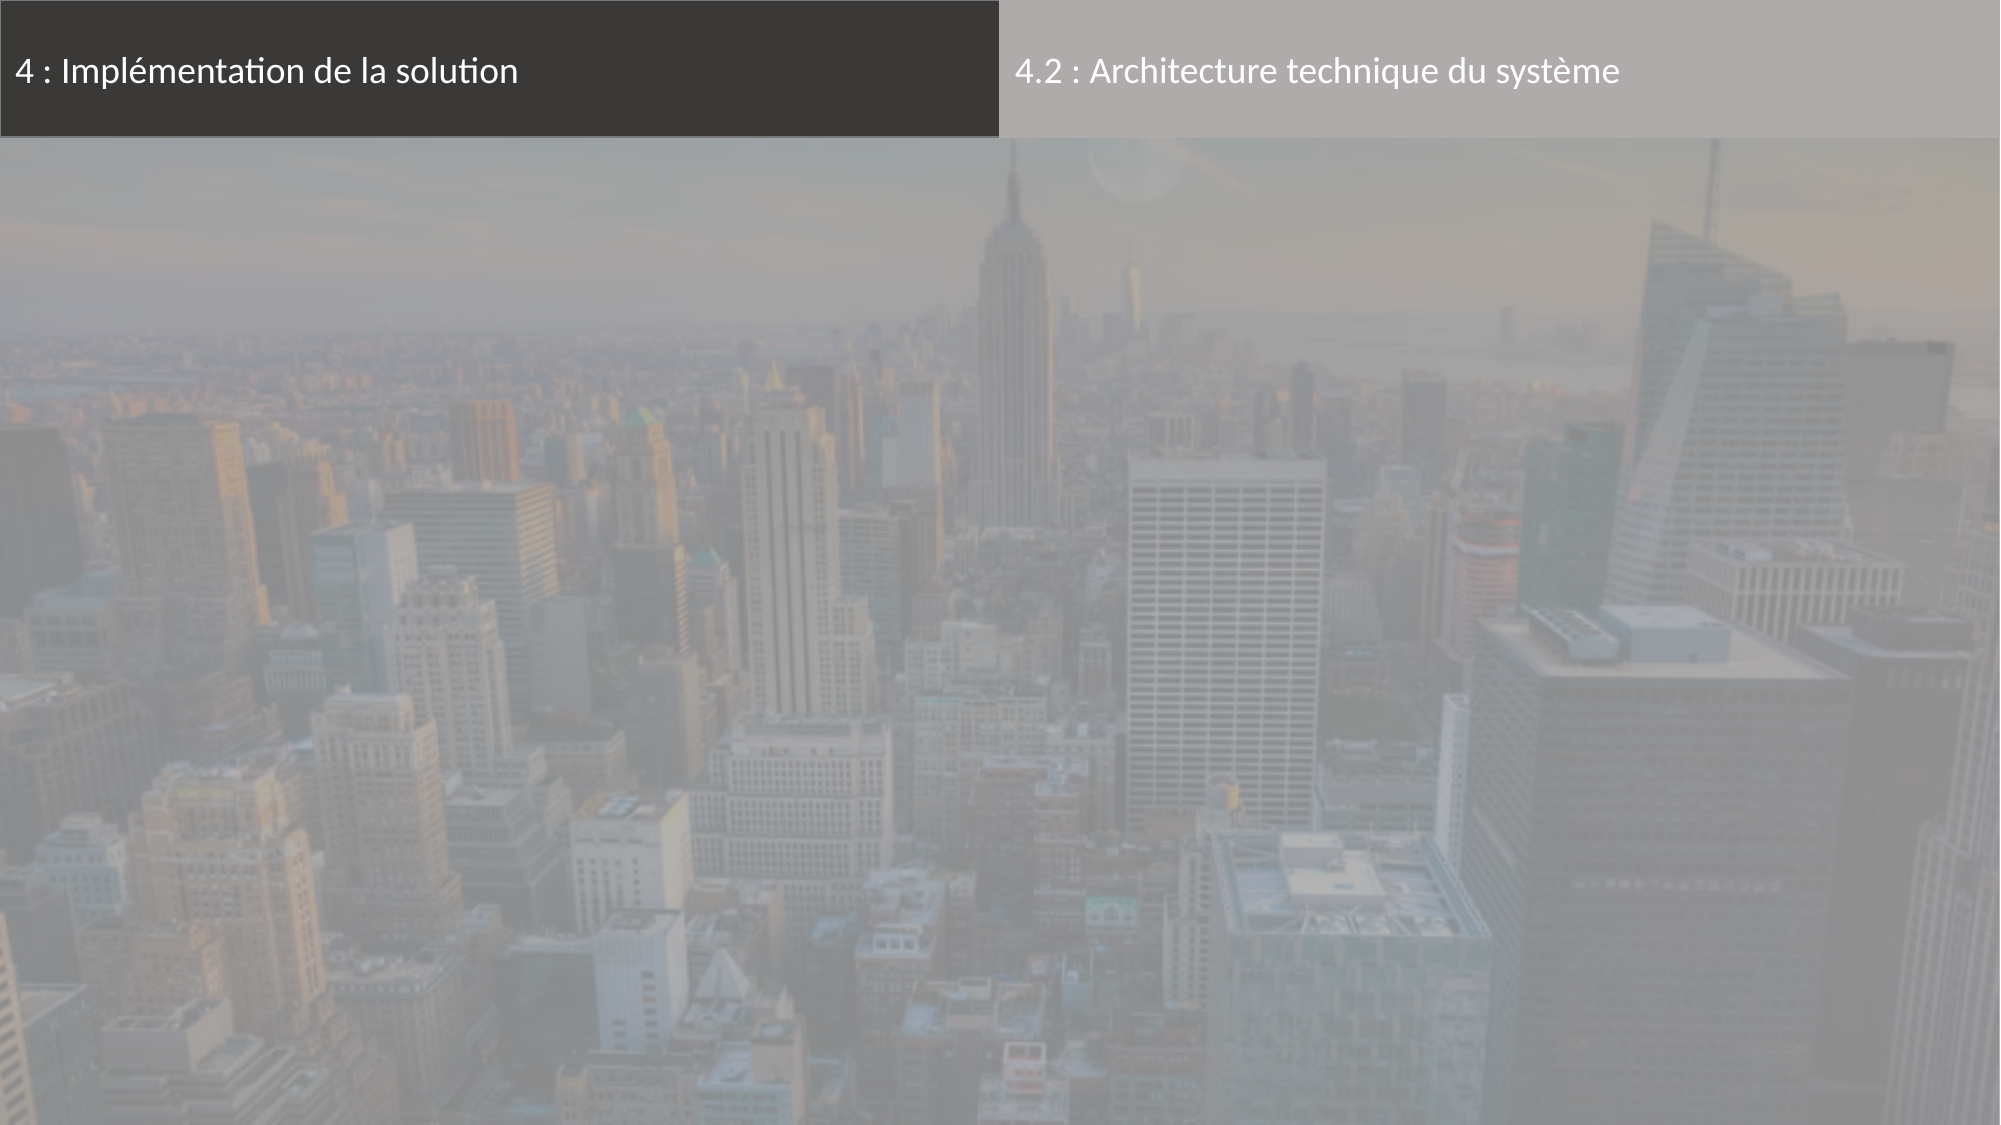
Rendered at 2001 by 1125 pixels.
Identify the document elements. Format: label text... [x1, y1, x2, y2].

text_box 4 : Implémentation de la solution [0, 0, 1000, 137]
text_box [0, 137, 2000, 1125]
text_box 4.2 : Architecture technique du système [1000, 0, 2000, 137]
